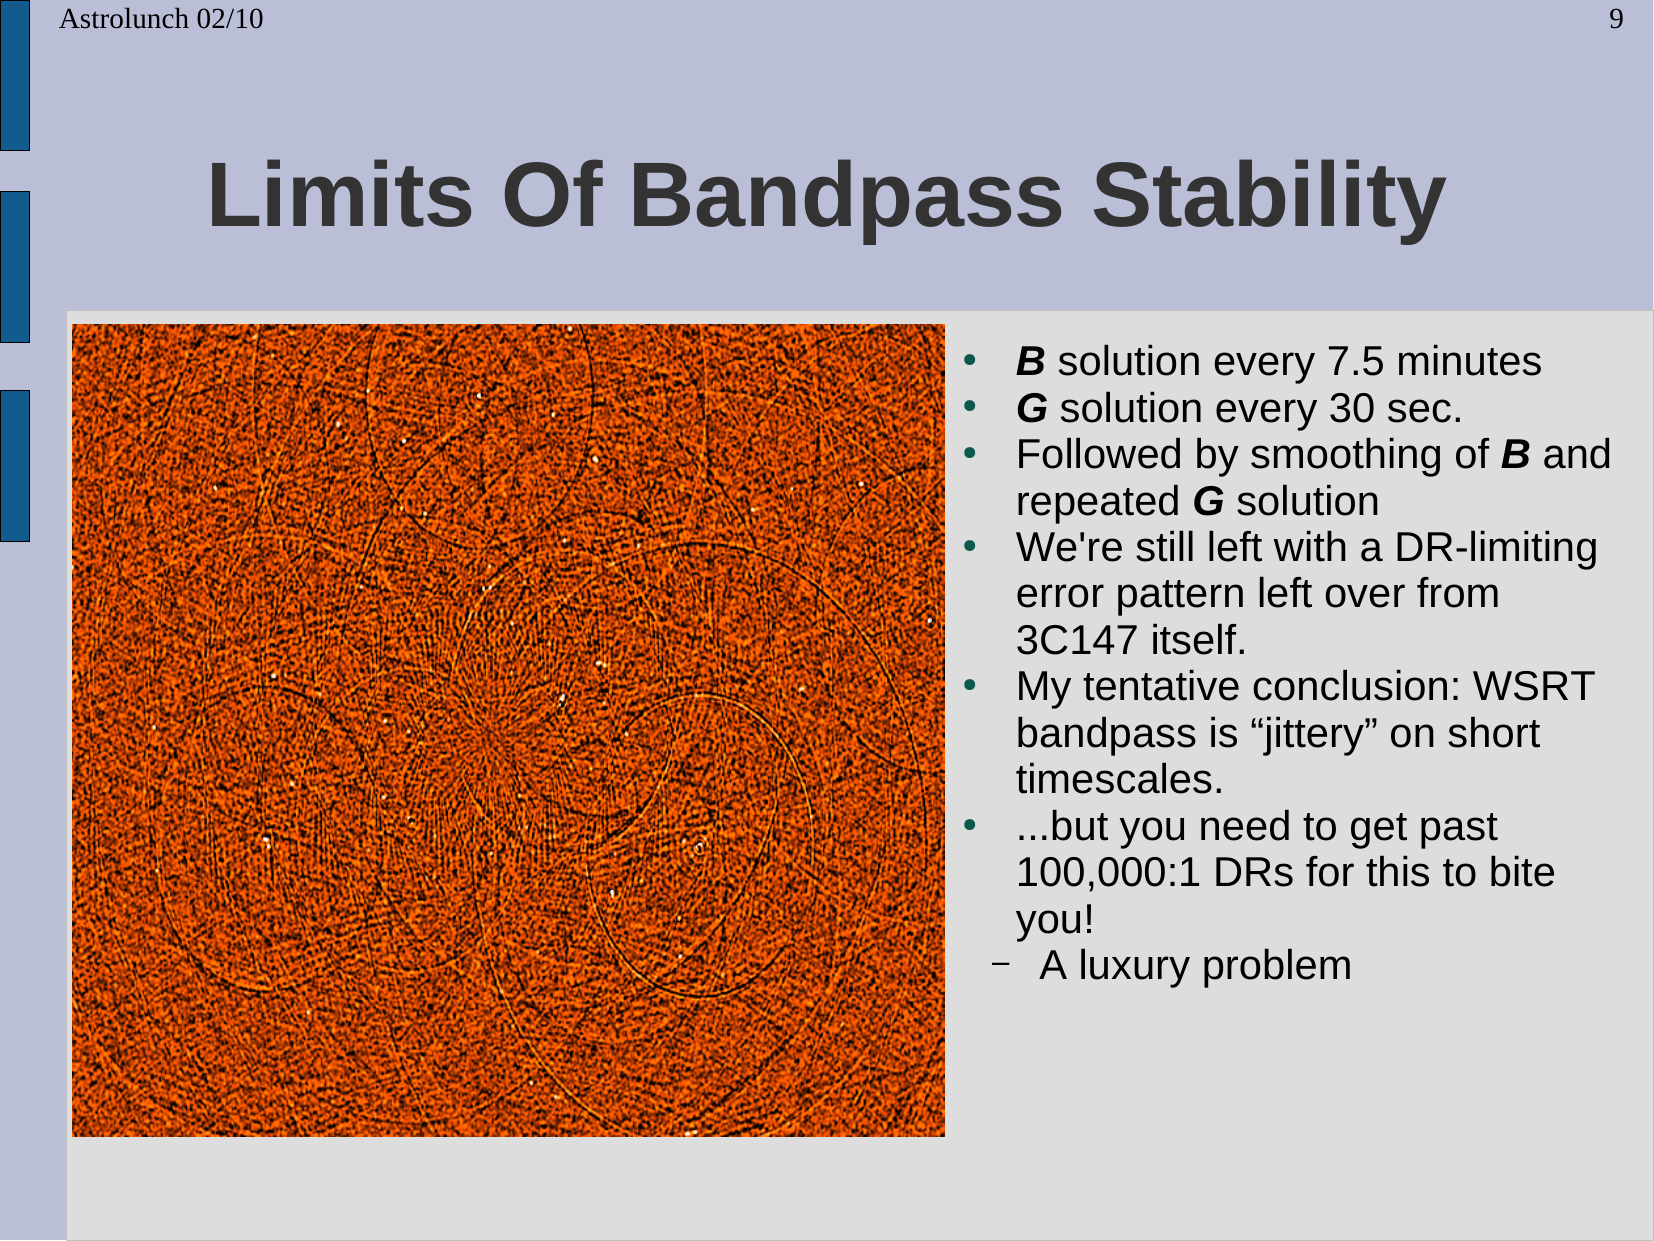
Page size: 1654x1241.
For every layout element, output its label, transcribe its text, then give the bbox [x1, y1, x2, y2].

list B solution every 7.5 minutes G solution every 30 sec. Followed by smoothing of B and repeated G solution We're still left with a DR-limiting error pattern left over from 3C147 itself. My tentative conclusion: WSRT bandpass is “jittery” on short timescales. ...but you need to get past 100,000:1 DRs for this to bite you! A luxury problem [944, 337, 1625, 1182]
picture [72, 324, 945, 1137]
title Limits Of Bandpass Stability [121, 98, 1534, 291]
